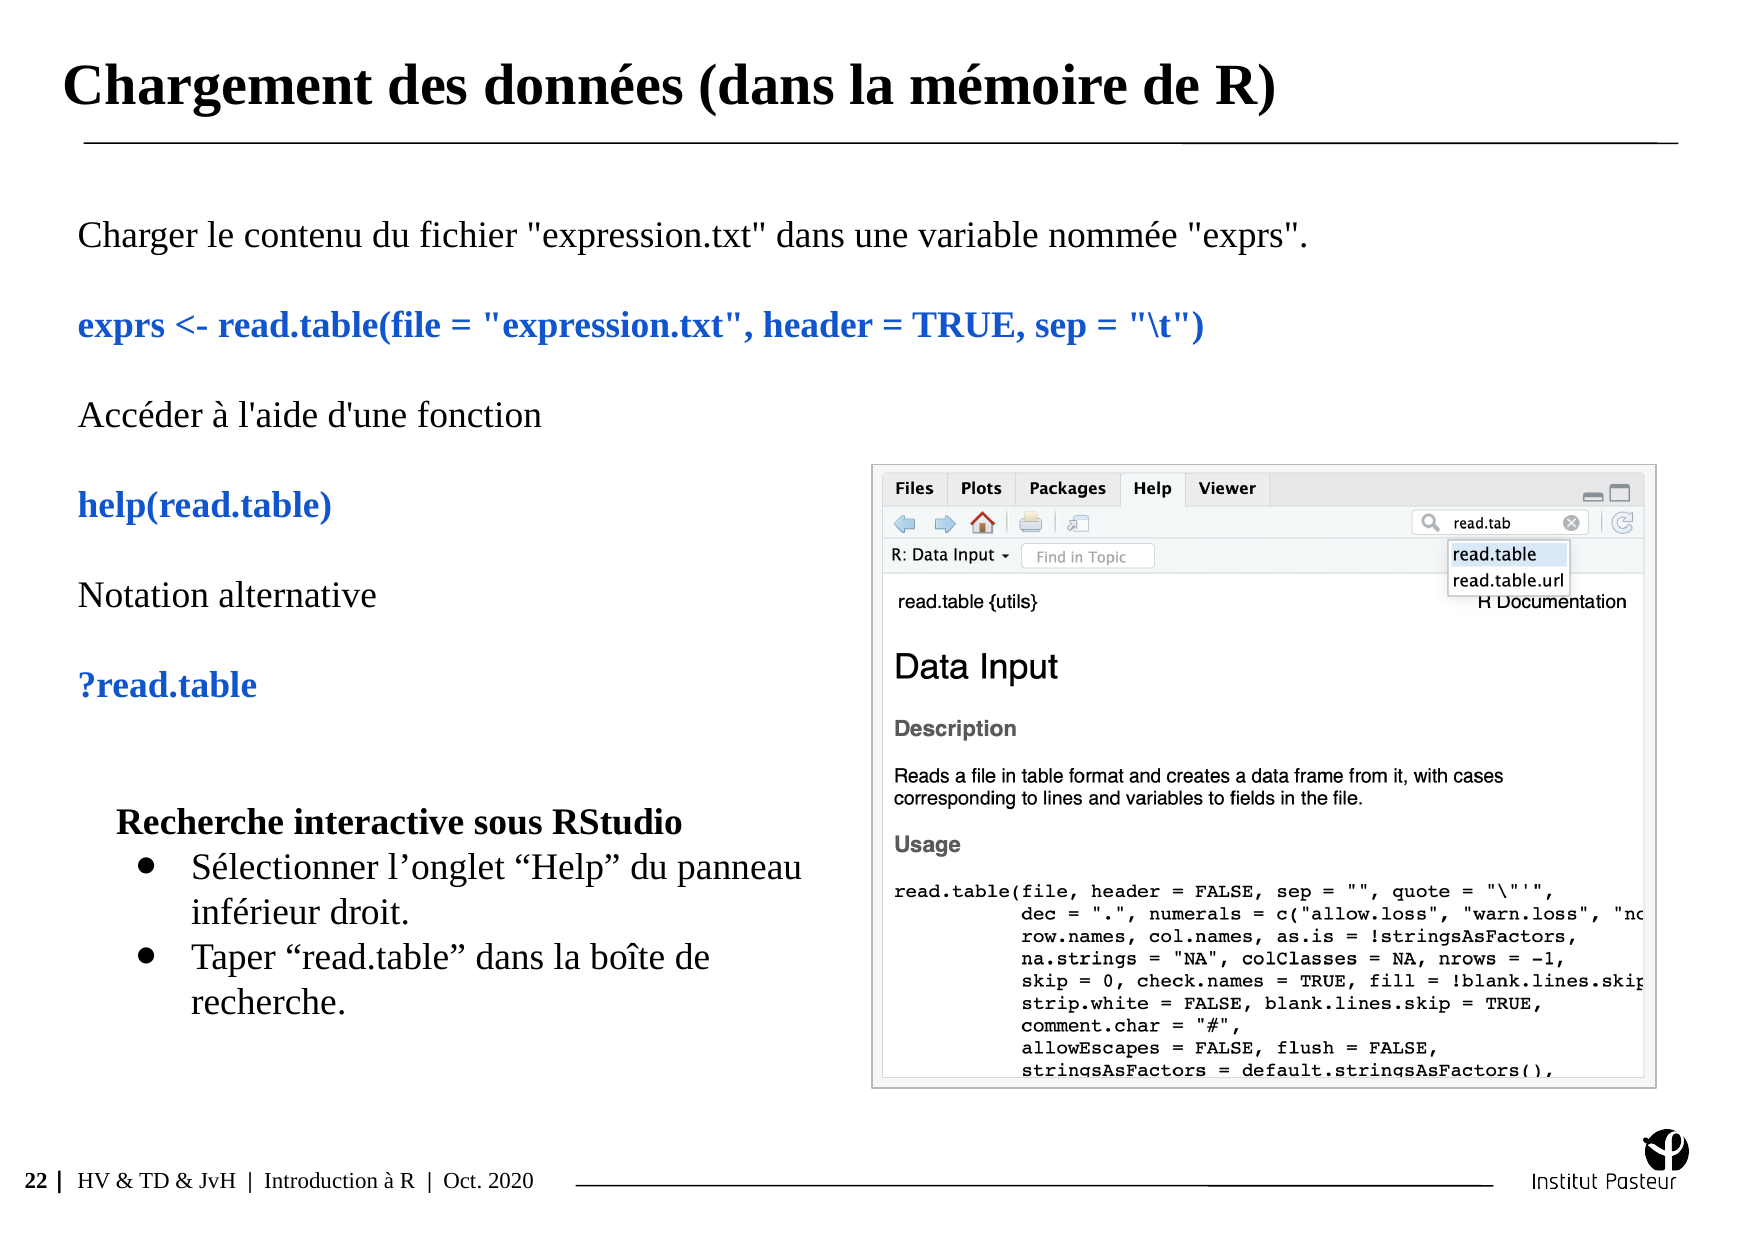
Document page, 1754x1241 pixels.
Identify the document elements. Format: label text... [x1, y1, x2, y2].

picture [872, 465, 1656, 1088]
picture [1533, 1129, 1689, 1189]
list Charger le contenu du fichier "expression.txt" dans une variable nommée "exprs". exprs <- read.table(file = "expression.txt", header = TRUE, sep = "\t") Accéder à l'aide d'une fonction help(read.table) Notation alternative ?read.table [62, 194, 1692, 726]
text_box Recherche interactive sous RStudio Sélectionner l’onglet “Help” du panneau inférieur droit. Taper “read.table” dans la boîte de recherche. [101, 781, 825, 1049]
text_box Chargement des données (dans la mémoire de R) [62, 2, 1692, 160]
